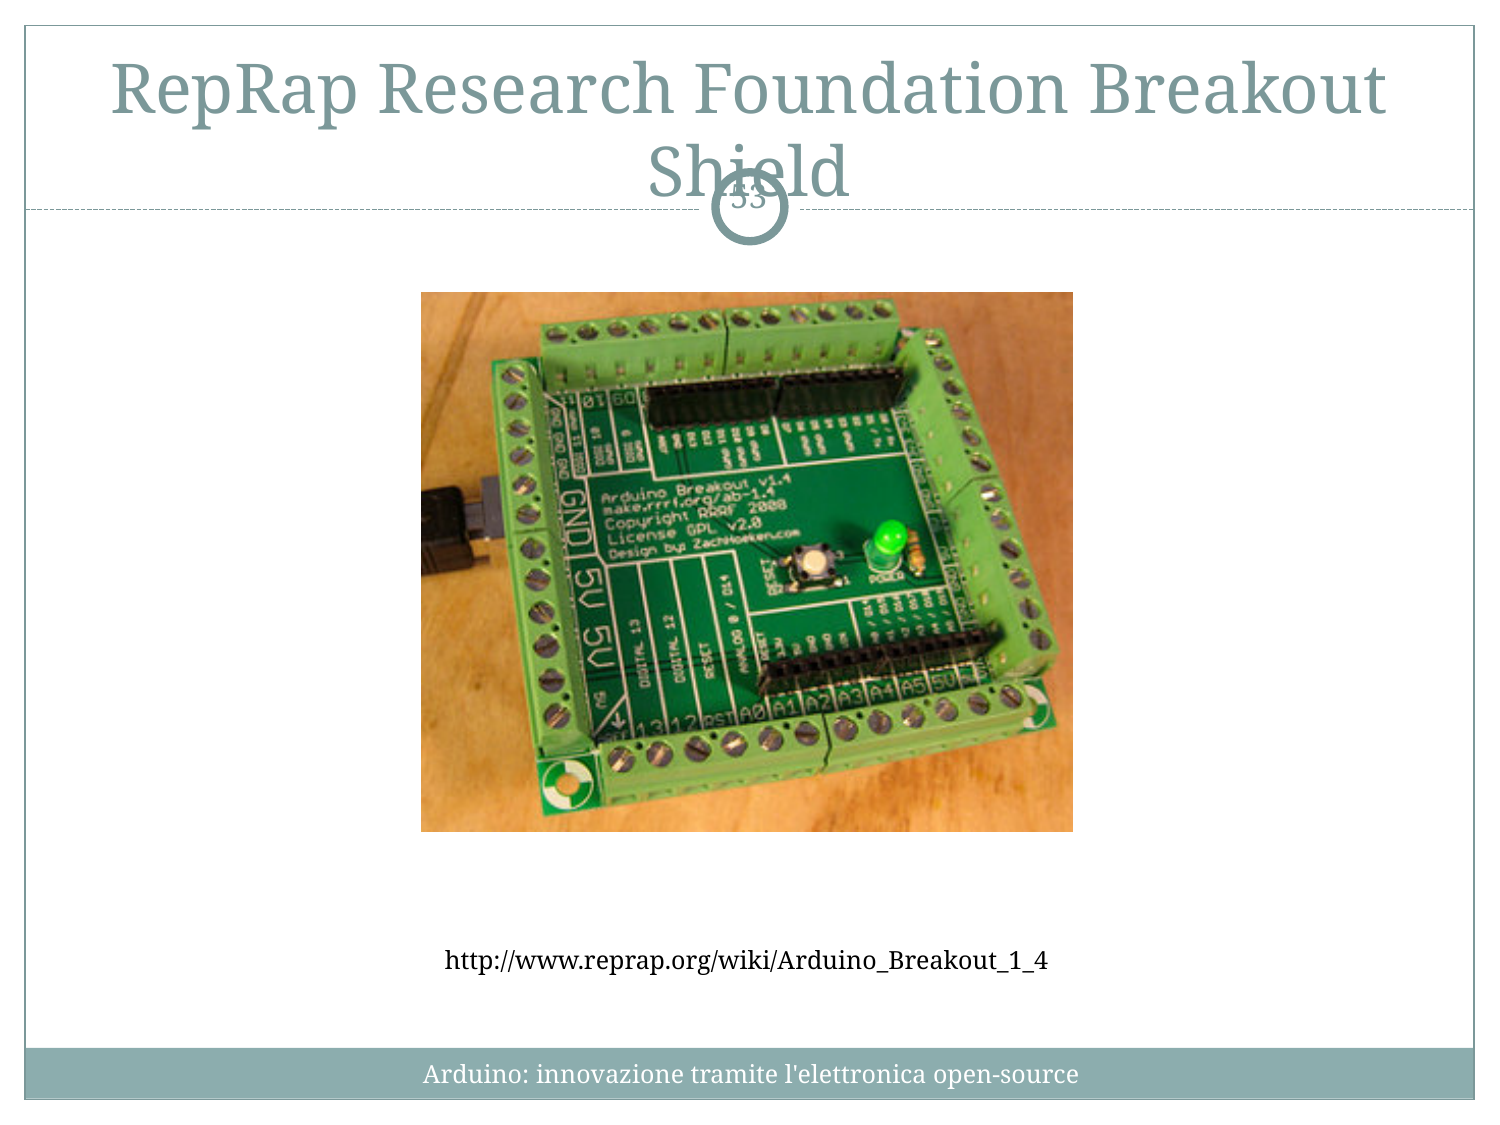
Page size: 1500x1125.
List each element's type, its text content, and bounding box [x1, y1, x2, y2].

picture [421, 292, 1073, 832]
footer Arduino: innovazione tramite l'elettronica open-source [50, 1051, 1454, 1112]
title RepRap Research Foundation Breakout Shield [49, 37, 1450, 162]
list http://www.reprap.org/wiki/Arduino_Breakout_1_4 [49, 937, 1445, 1020]
slide_number <numero> [715, 168, 791, 241]
